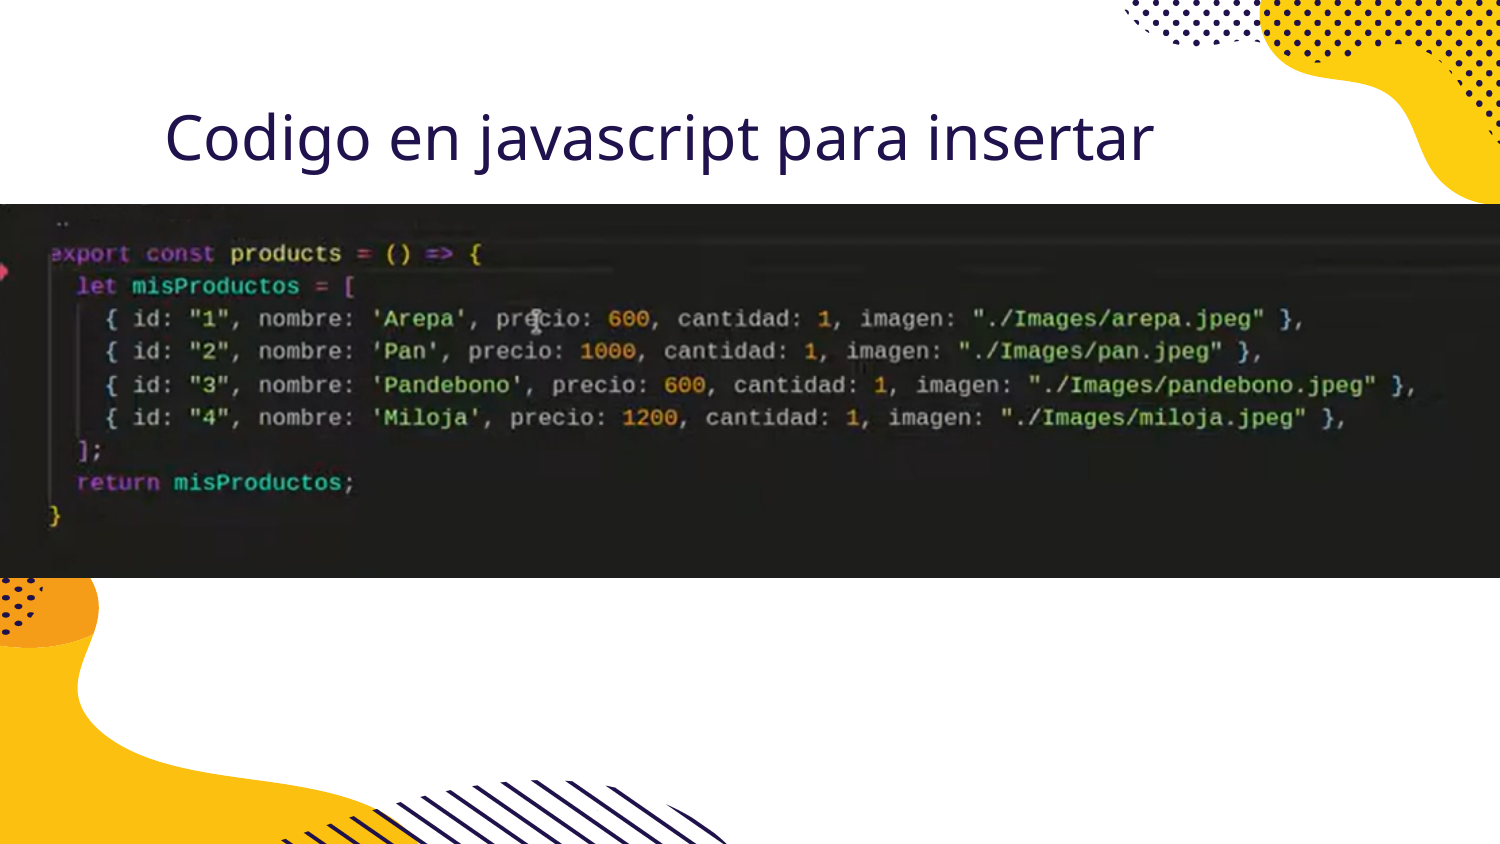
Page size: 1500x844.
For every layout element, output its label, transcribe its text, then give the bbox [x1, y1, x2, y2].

picture [0, 204, 1500, 578]
title Codigo en javascript para insertar [149, 82, 1350, 173]
